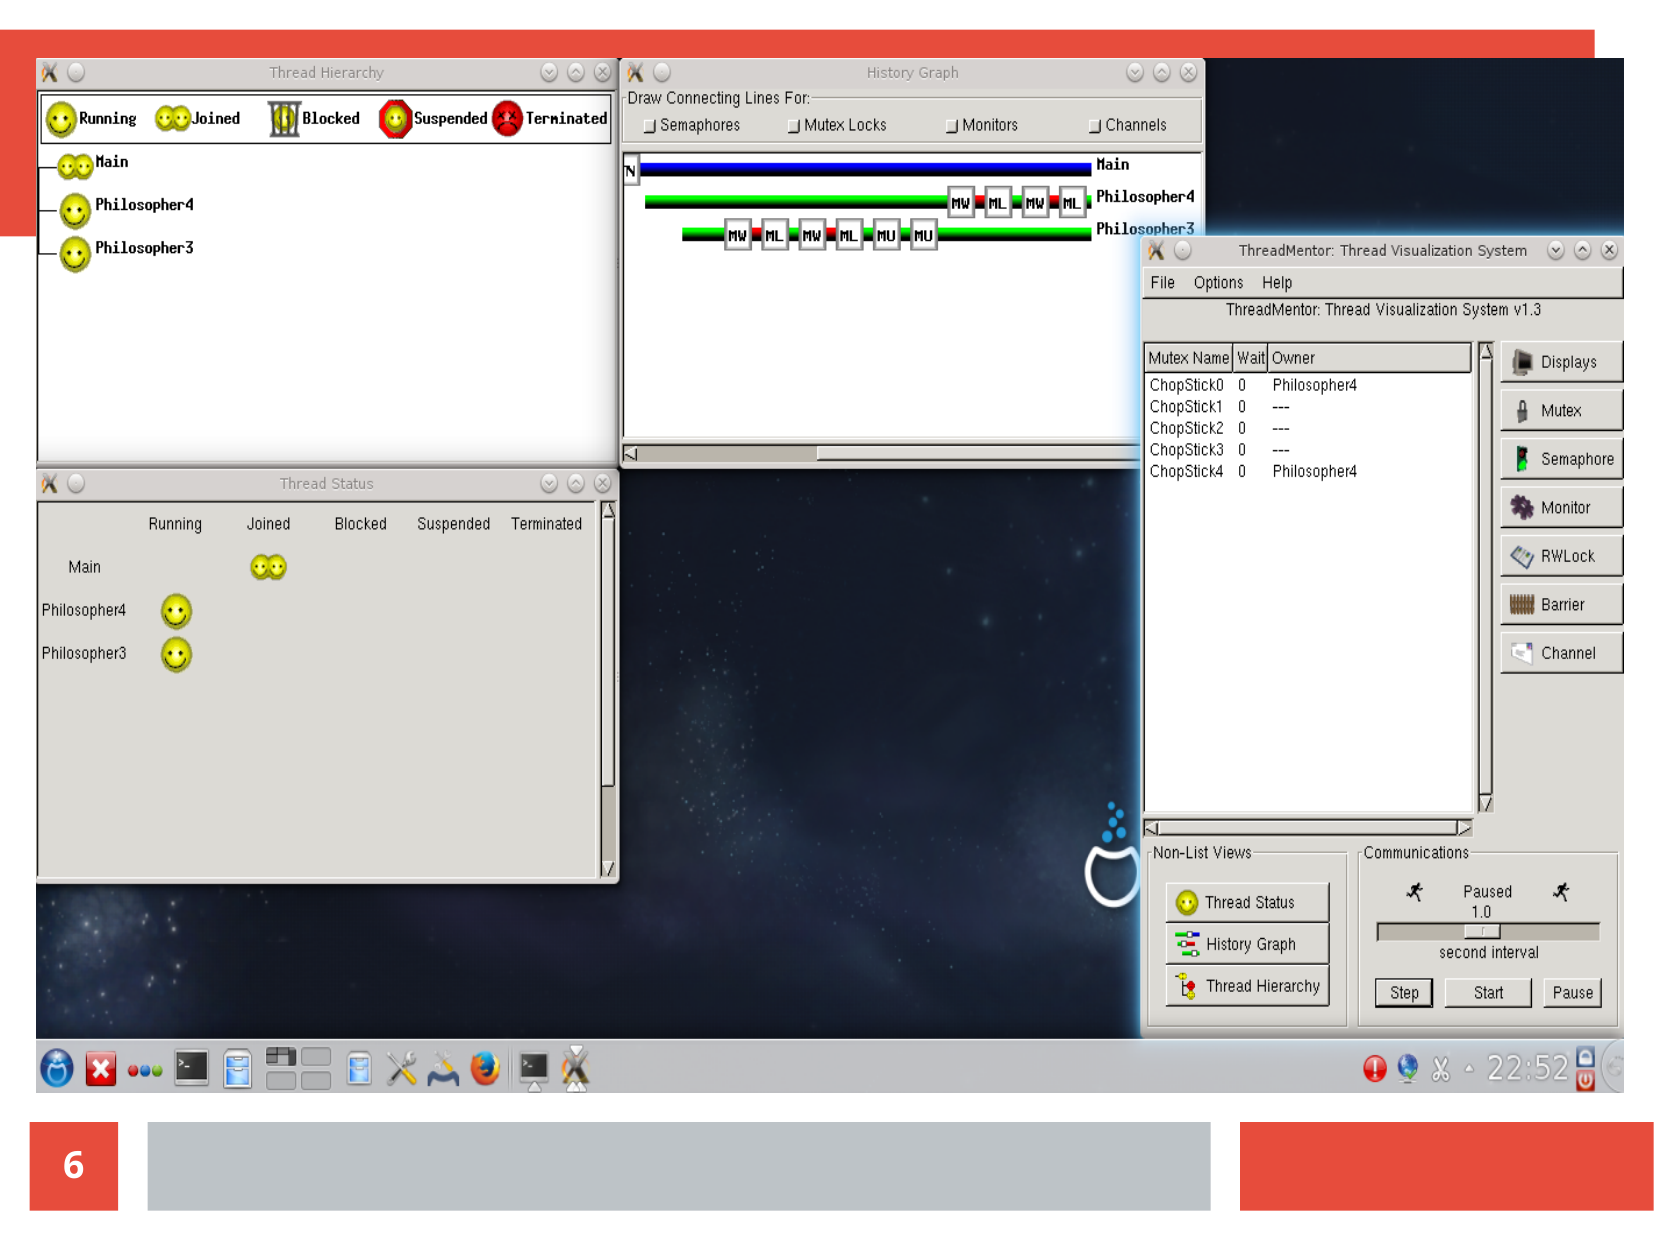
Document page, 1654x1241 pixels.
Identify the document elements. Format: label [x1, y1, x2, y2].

text_box [29, 1122, 119, 1211]
picture [36, 59, 1624, 1093]
